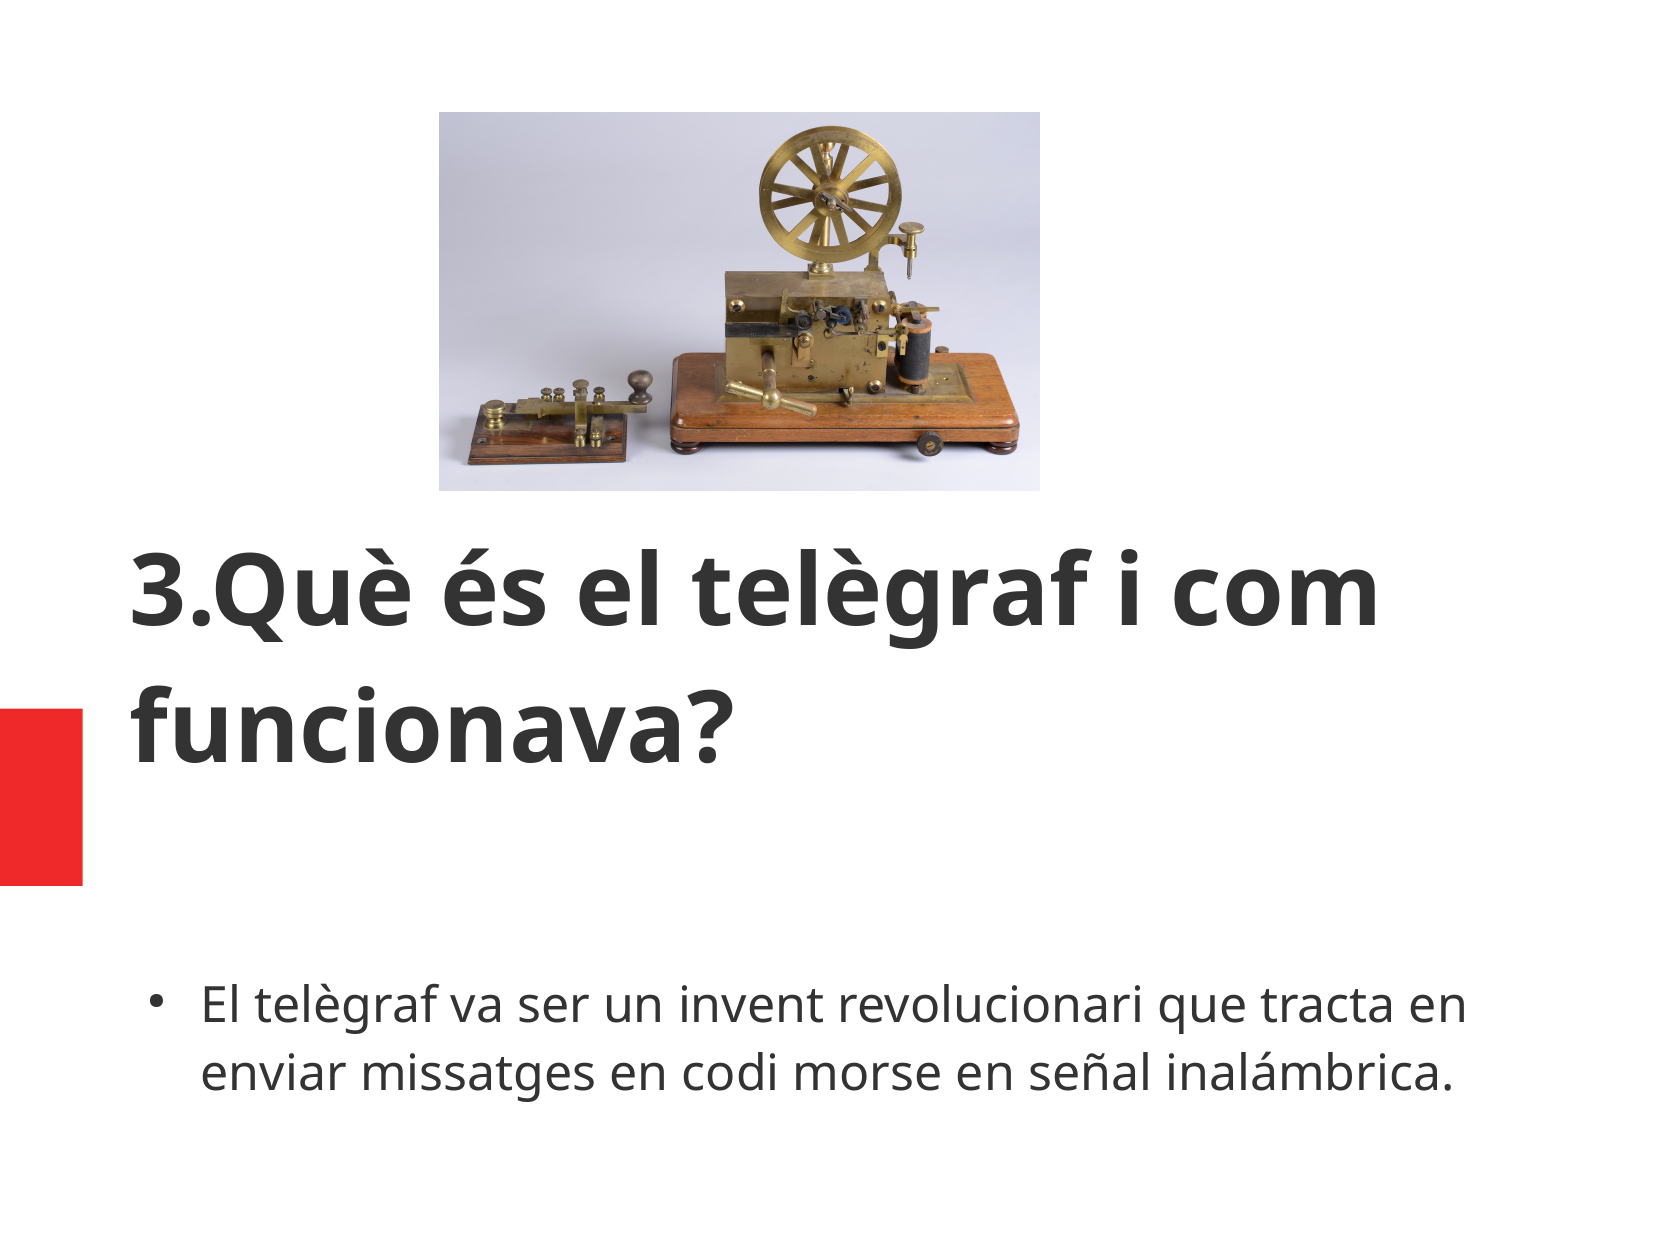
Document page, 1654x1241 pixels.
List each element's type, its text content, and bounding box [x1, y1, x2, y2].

picture [439, 112, 1040, 491]
title 3.Què és el telègraf i com funcionava? [129, 558, 1536, 968]
list El telègraf va ser un invent revolucionari que tracta en enviar missatges en codi morse en señal inalámbrica. [129, 968, 1536, 1130]
